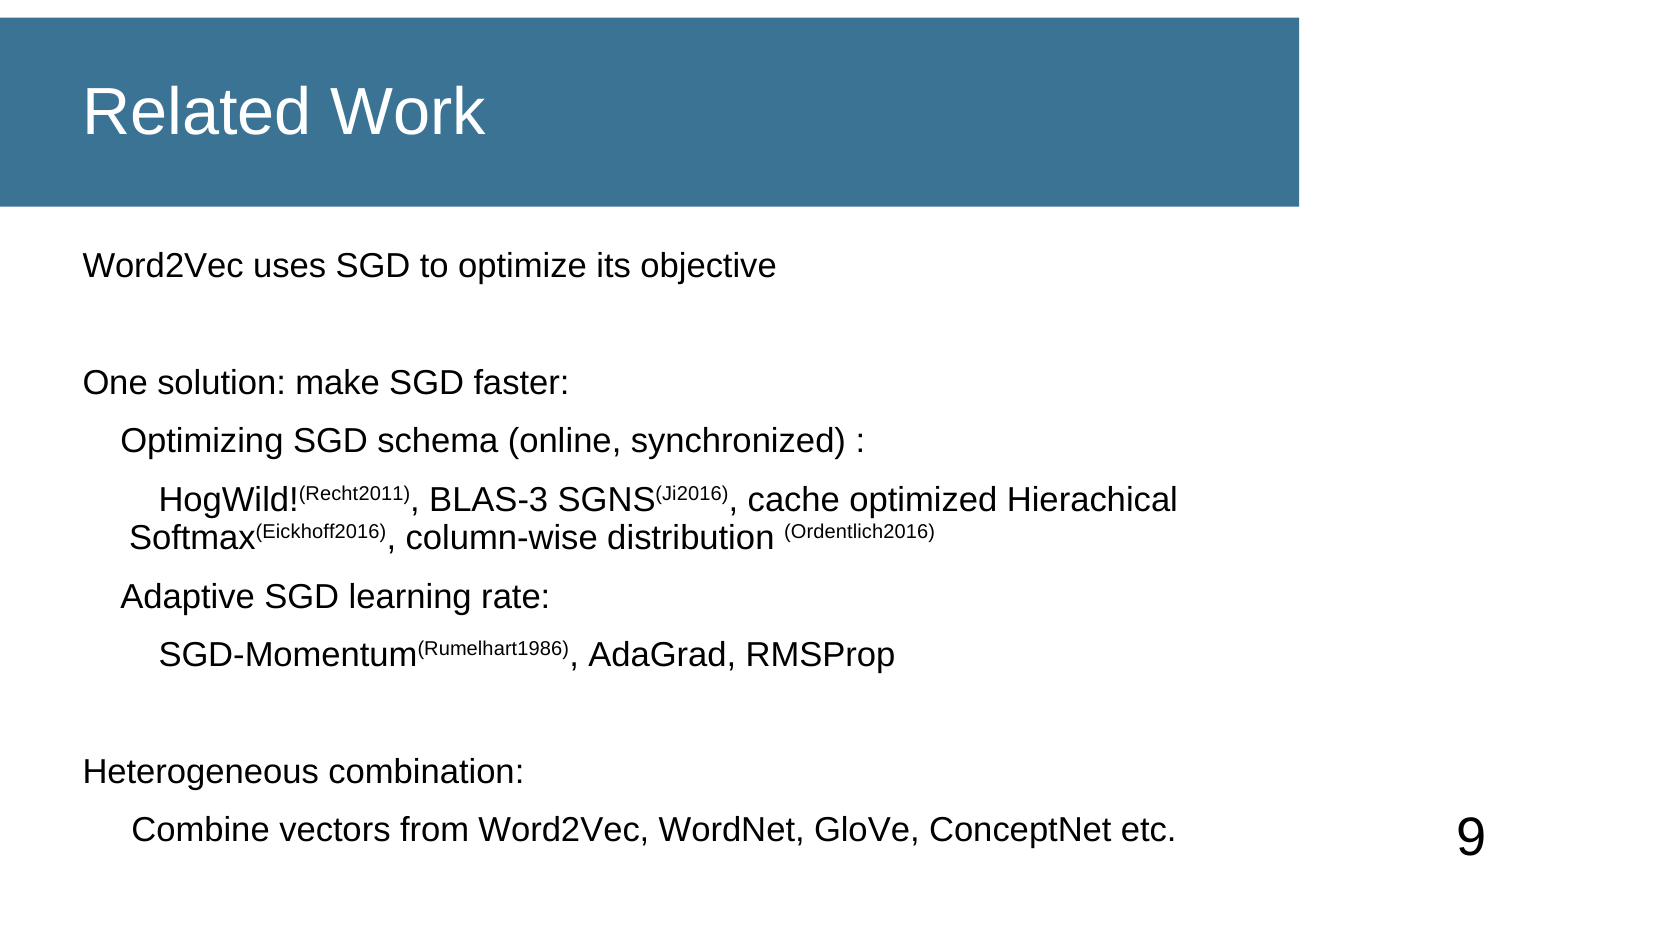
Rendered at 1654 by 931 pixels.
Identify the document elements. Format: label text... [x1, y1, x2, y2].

text_box [165, 354, 196, 430]
list Word2Vec uses SGD to optimize its objective One solution: make SGD faster: Optimizing SGD schema (online, synchronized) : HogWild!(Recht2011), BLAS-3 SGNS(Ji2016), cache optimized Hierachical Softmax(Eickhoff2016), column-wise distribution (Ordentlich2016) Adaptive SGD learning rate: SGD-Momentum(Rumelhart1986), AdaGrad, RMSProp Heterogeneous combination: Combine vectors from Word2Vec, WordNet, GloVe, ConceptNet etc. [82, 242, 1430, 857]
title Related Work [82, 35, 1234, 189]
